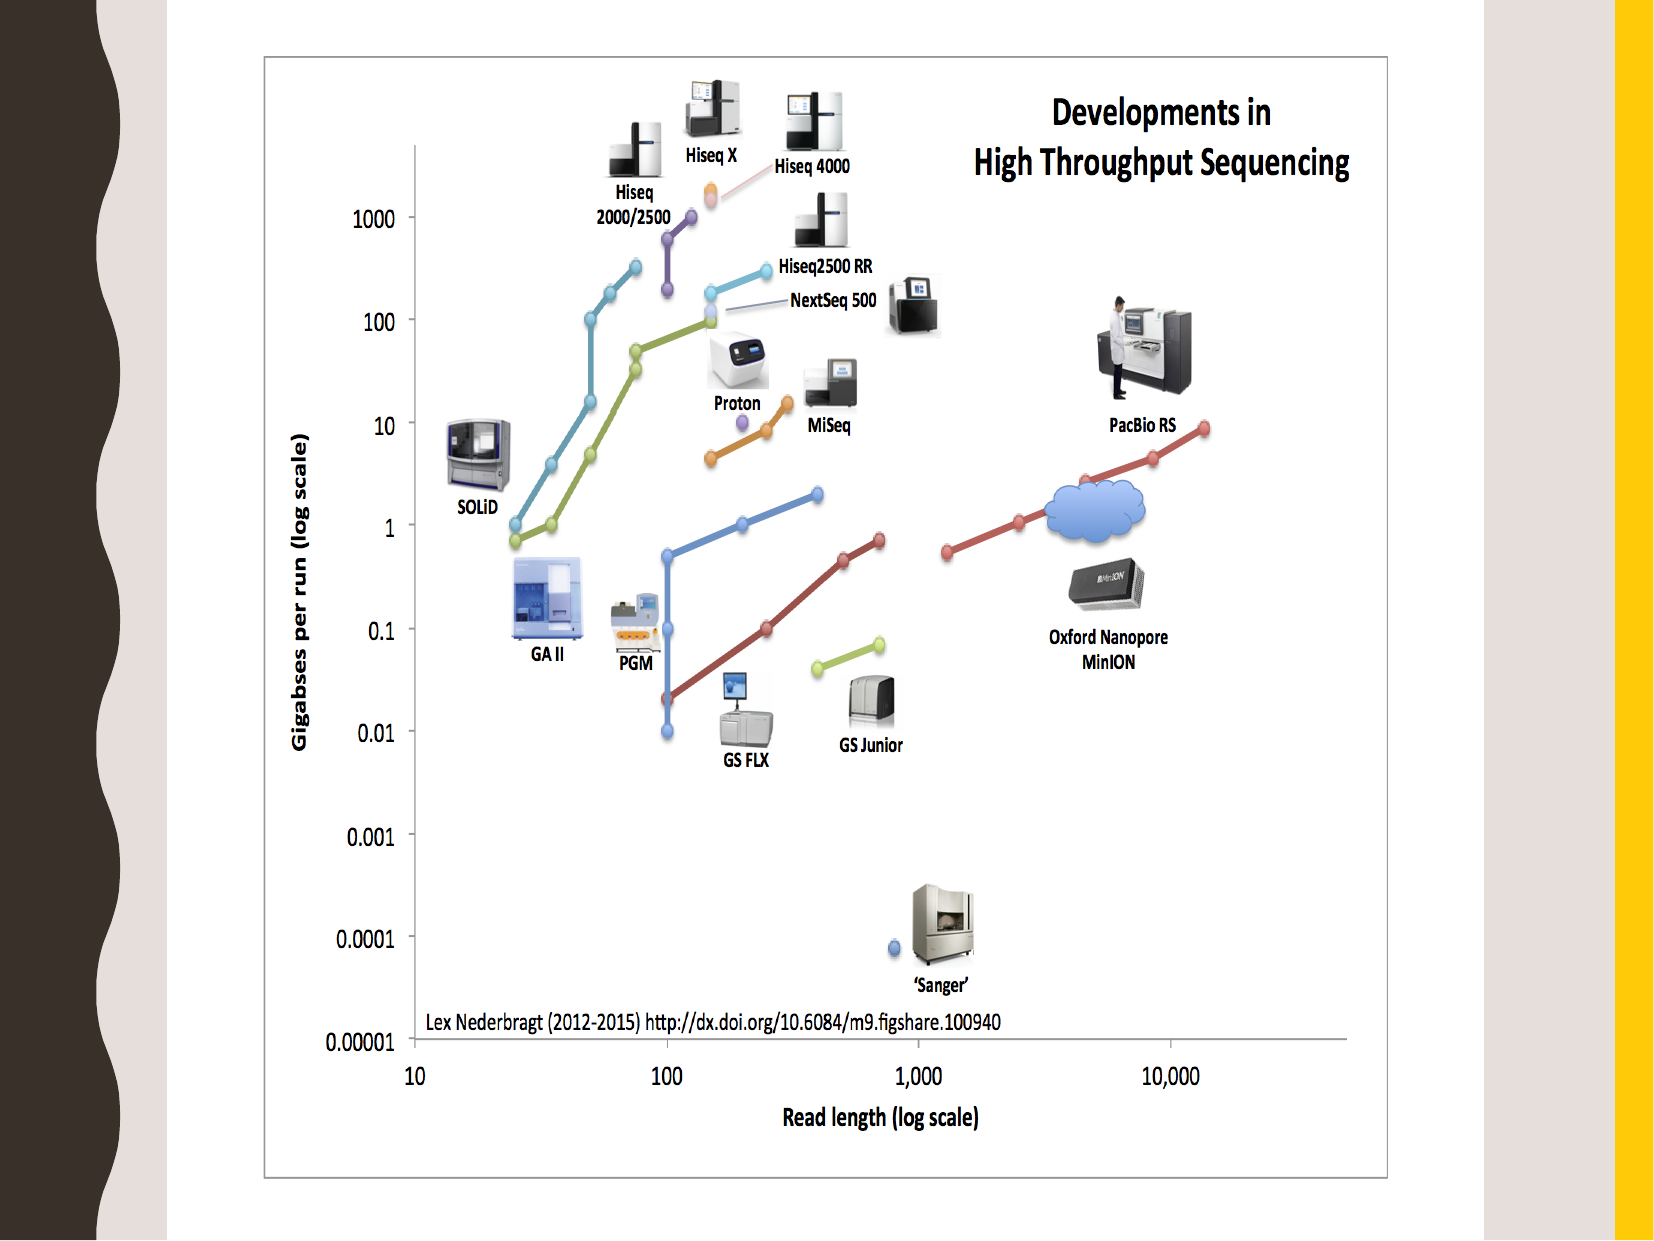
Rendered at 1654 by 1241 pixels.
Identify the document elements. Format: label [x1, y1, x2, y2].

picture [167, 0, 1484, 1241]
